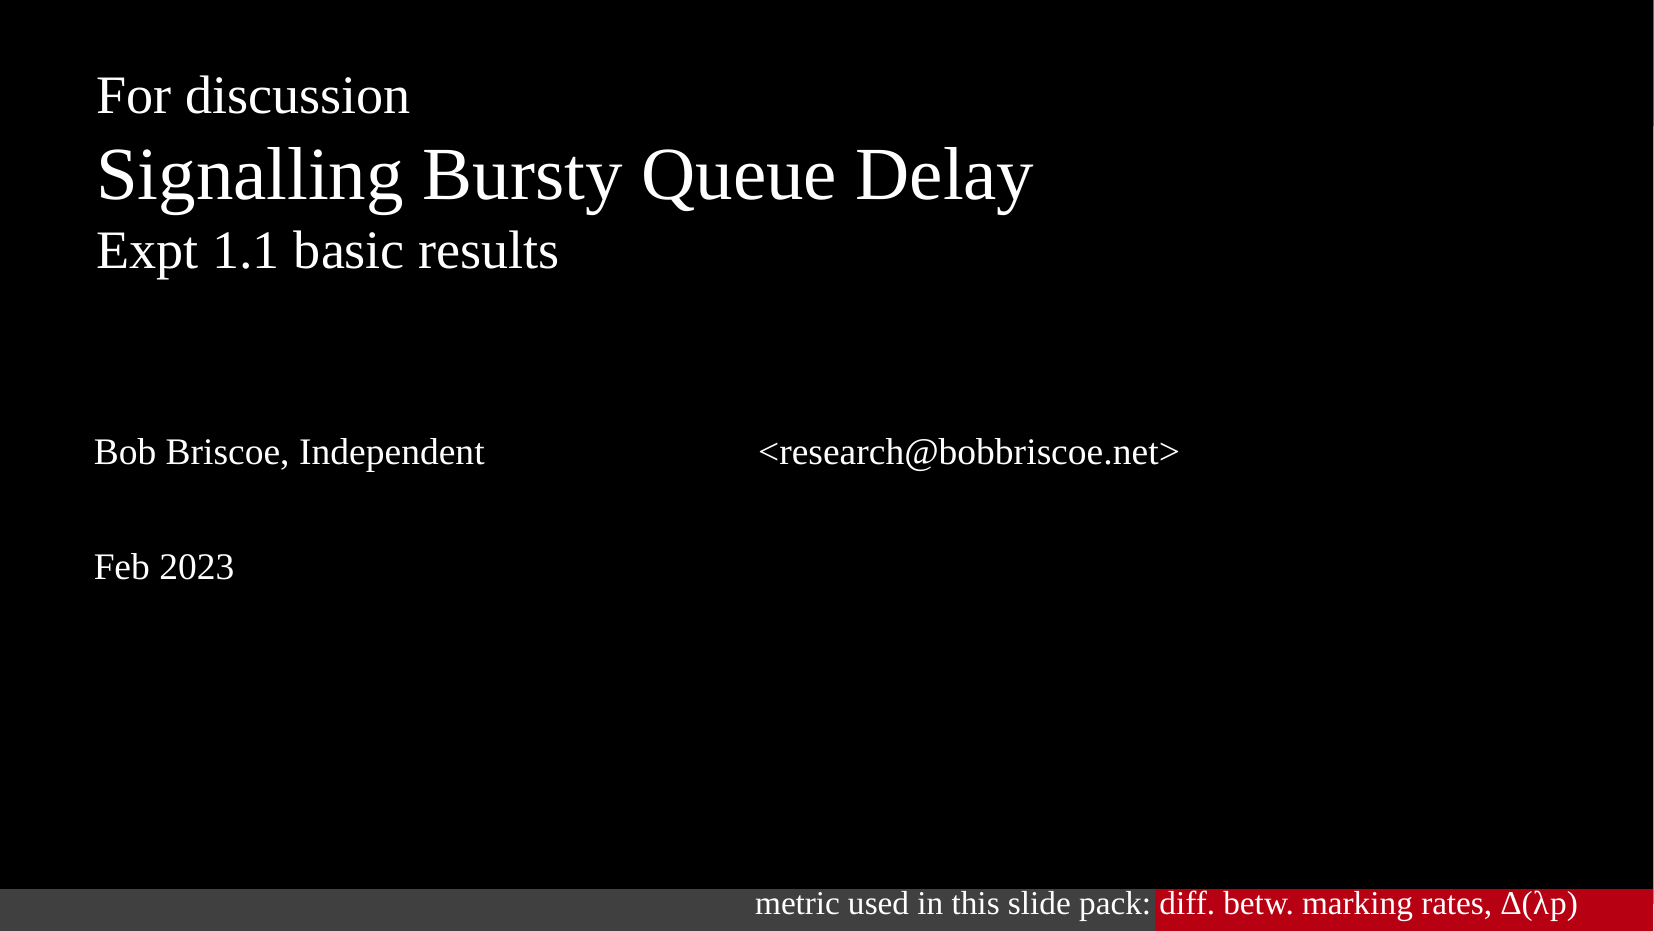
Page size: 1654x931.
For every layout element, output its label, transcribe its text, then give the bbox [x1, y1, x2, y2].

text_box metric used in this slide pack: diff. betw. marking rates, Δ(λp) [740, 877, 1611, 931]
text_box For discussion Signalling Bursty Queue Delay Expt 1.1 basic results [81, 52, 1599, 233]
text_box Bob Briscoe, Independent <research@bobbriscoe.net> Feb 2023 [78, 419, 1423, 608]
